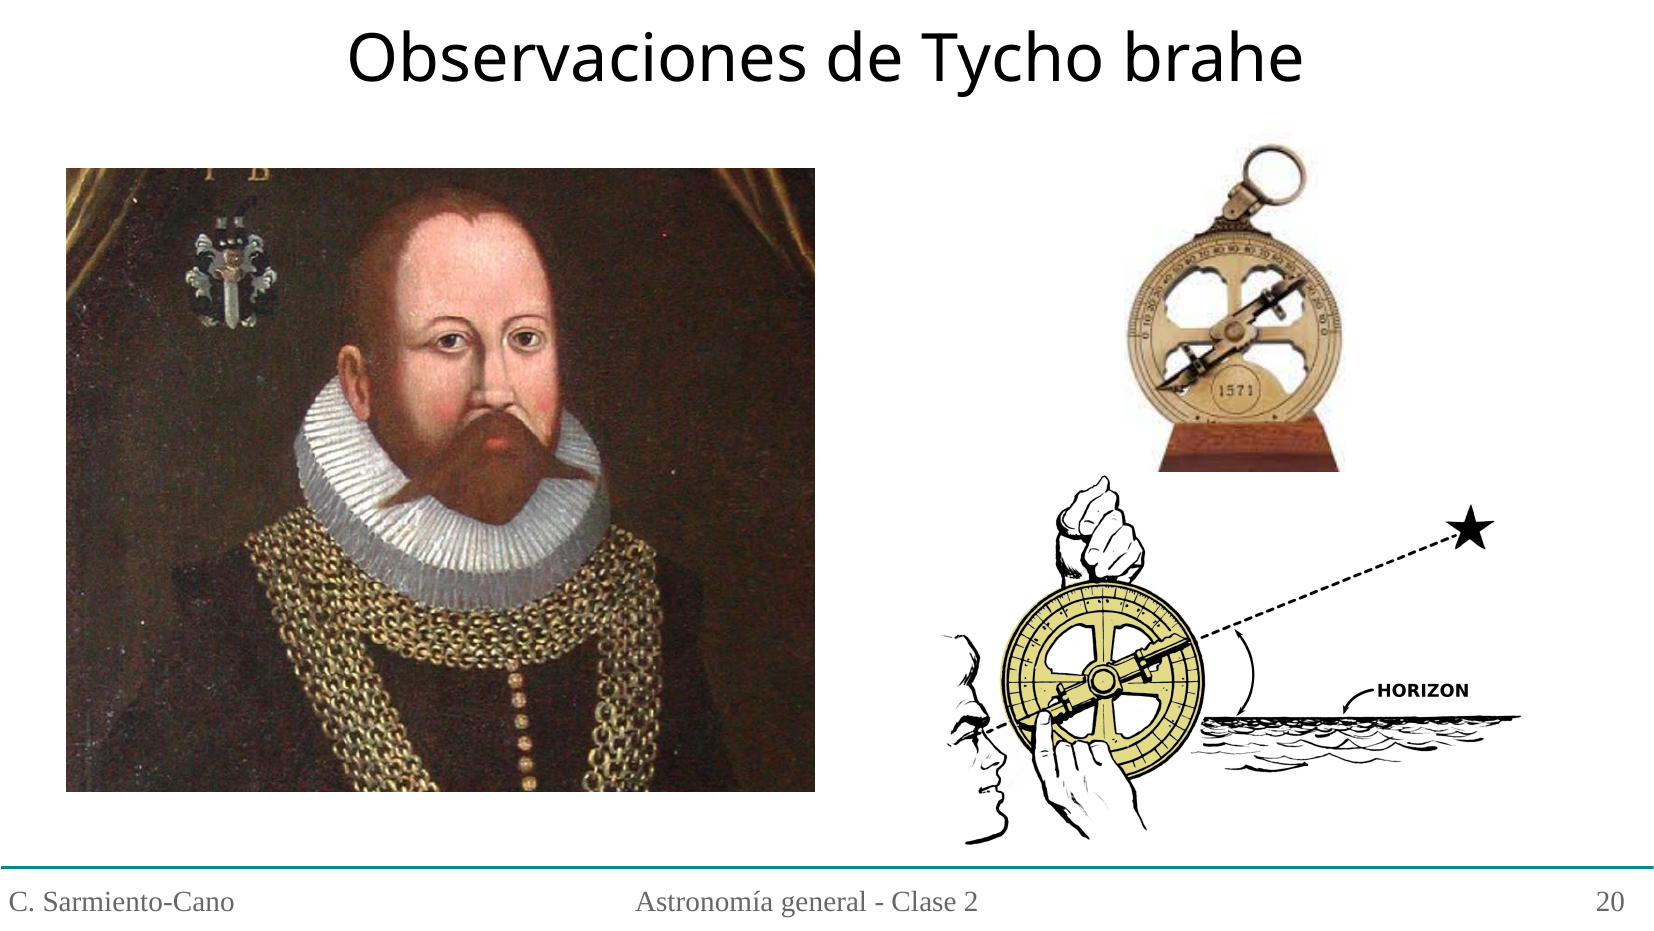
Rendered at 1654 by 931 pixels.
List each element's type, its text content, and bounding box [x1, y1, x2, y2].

picture [932, 120, 1524, 863]
picture [66, 168, 815, 792]
title Observaciones de Tycho brahe [82, 0, 1571, 134]
